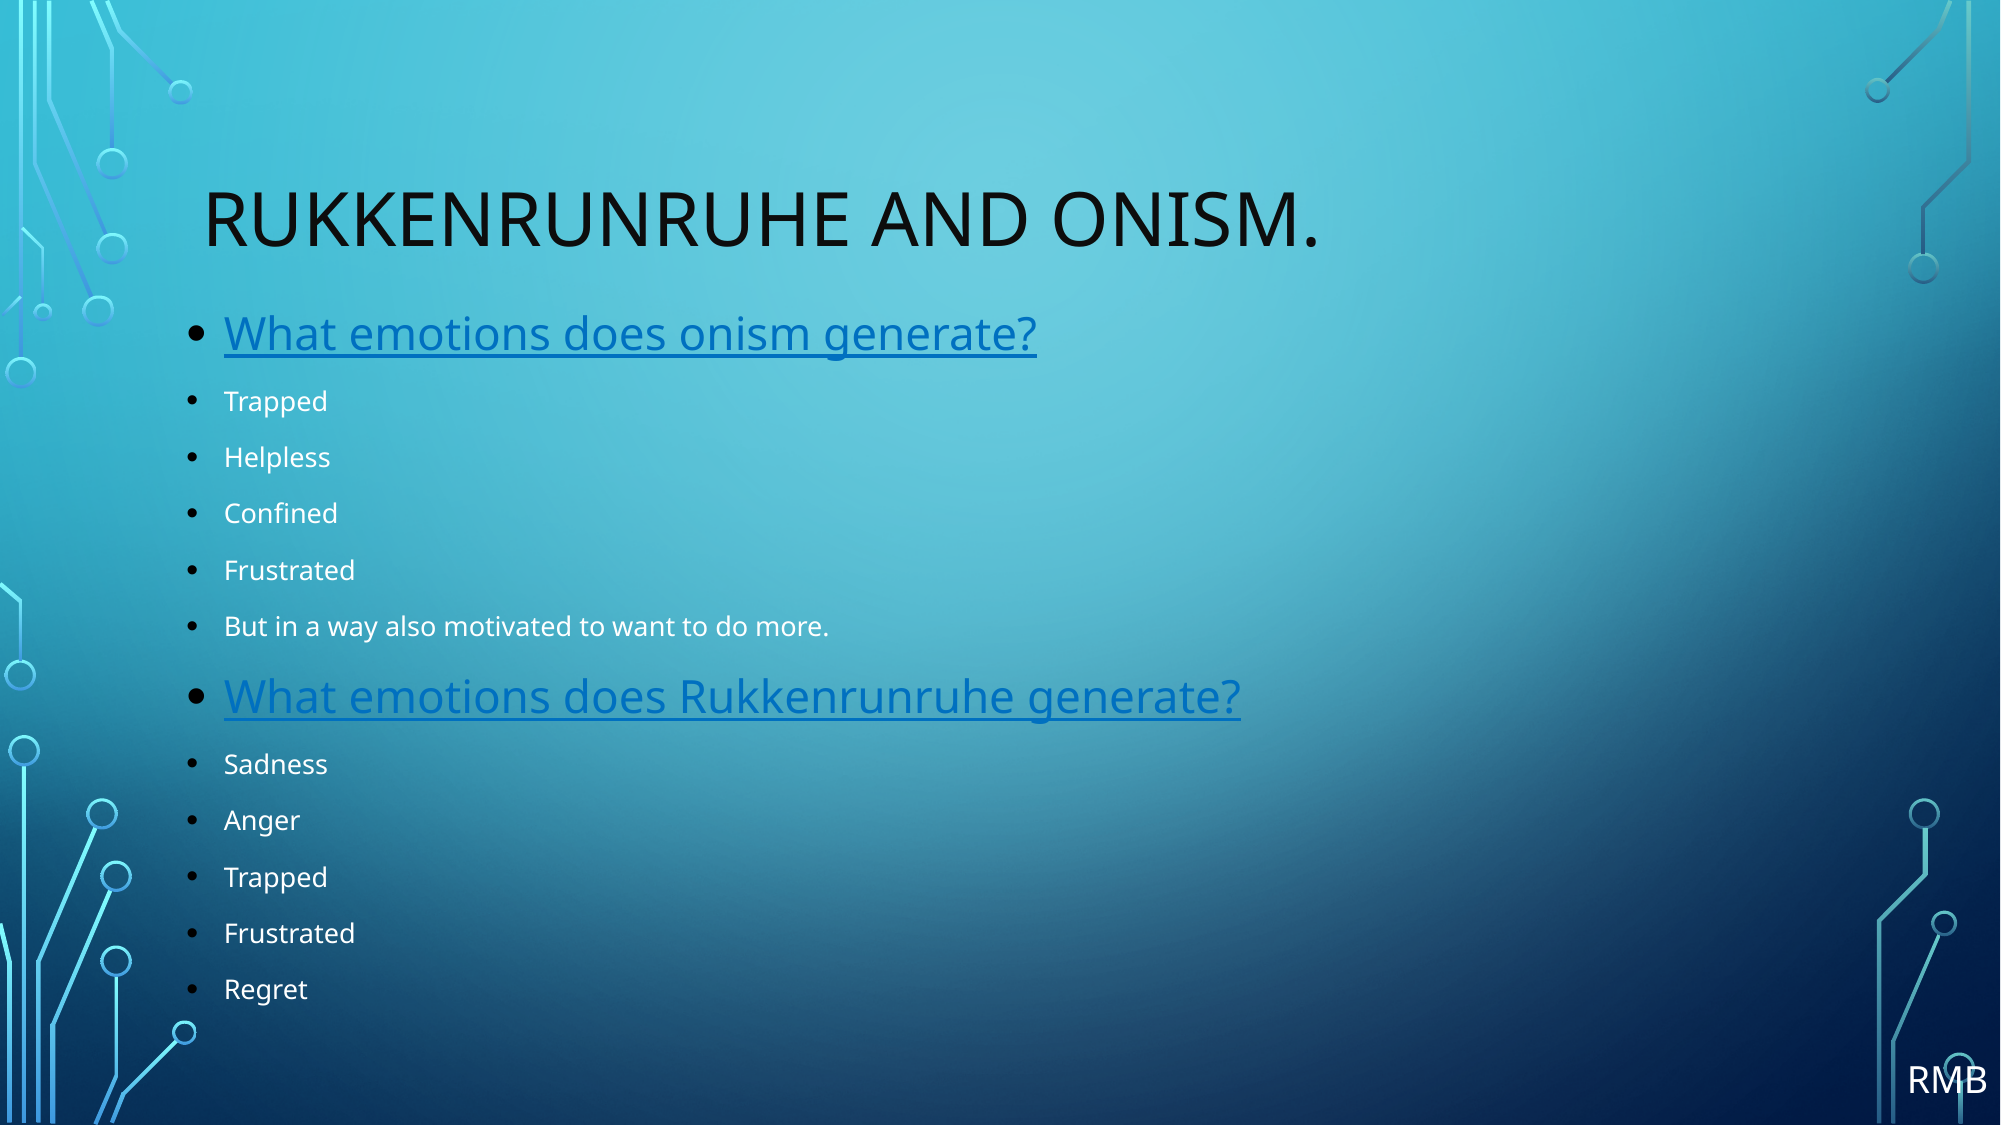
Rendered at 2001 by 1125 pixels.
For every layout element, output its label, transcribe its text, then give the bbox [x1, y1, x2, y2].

list What emotions does onism generate? Trapped Helpless Confined Frustrated But in a way also motivated to want to do more. What emotions does Rukkenrunruhe generate? Sadness Anger Trapped Frustrated Regret [171, 292, 1797, 1053]
text_box RMB [1891, 1048, 2000, 1110]
title Rukkenrunruhe and onism. [187, 101, 1813, 344]
